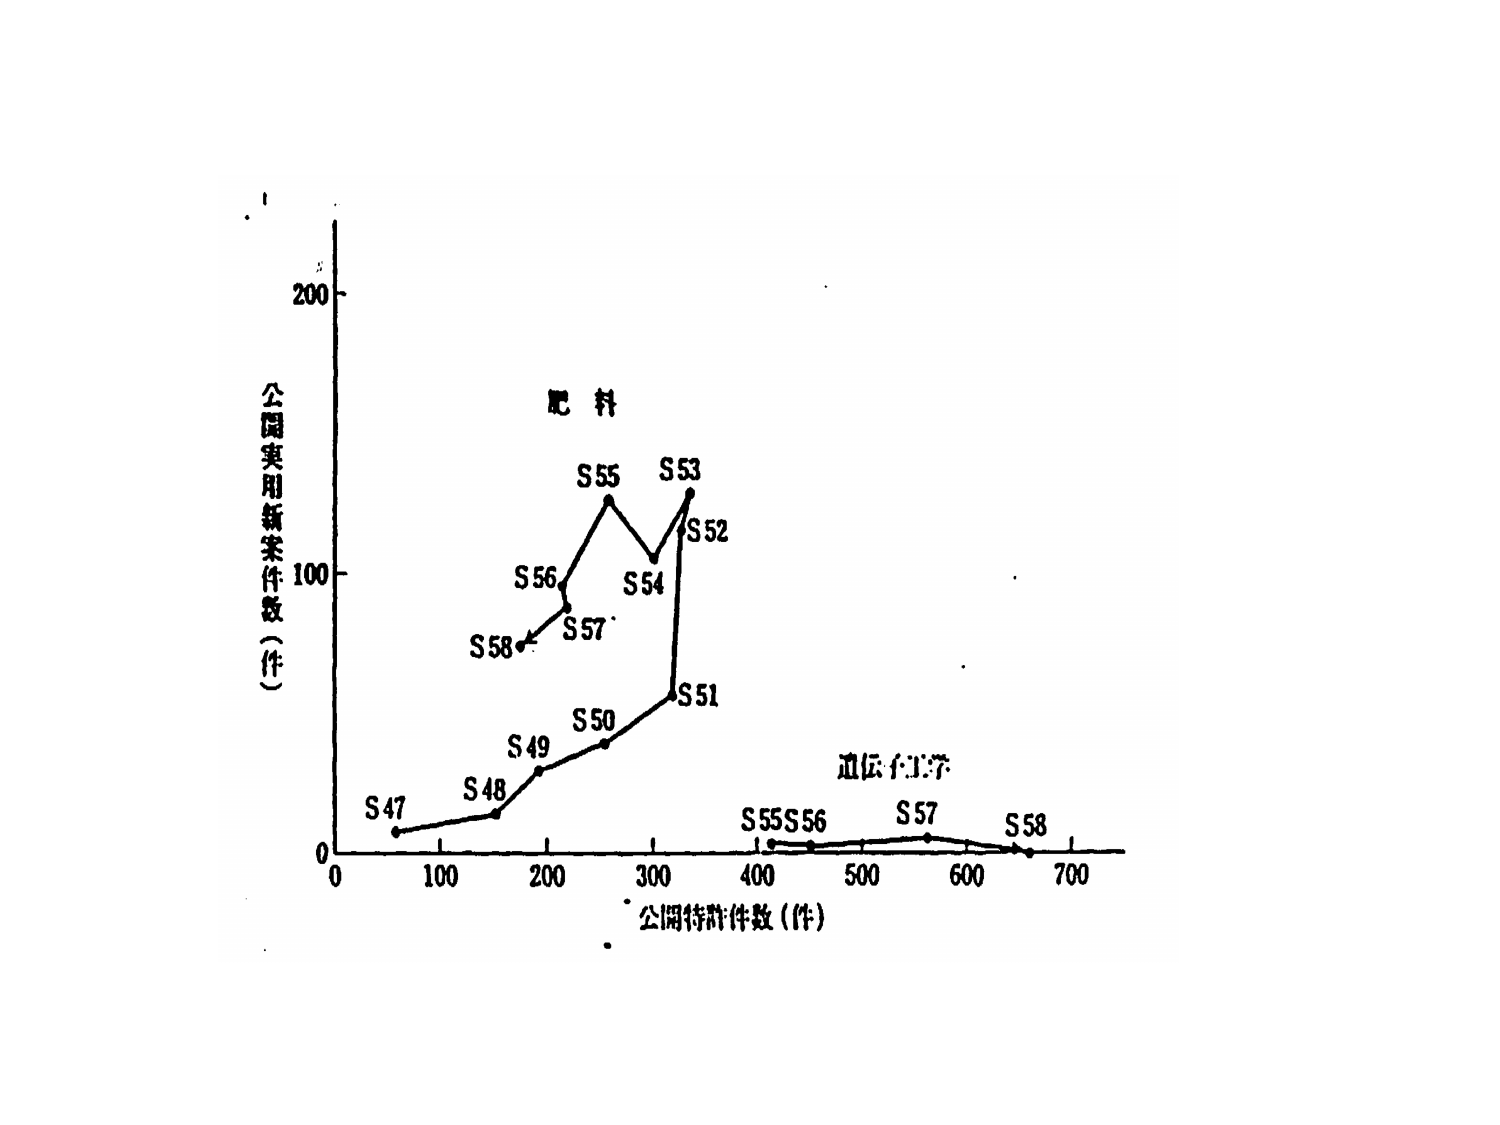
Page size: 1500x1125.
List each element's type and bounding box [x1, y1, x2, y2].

picture [218, 175, 1179, 964]
